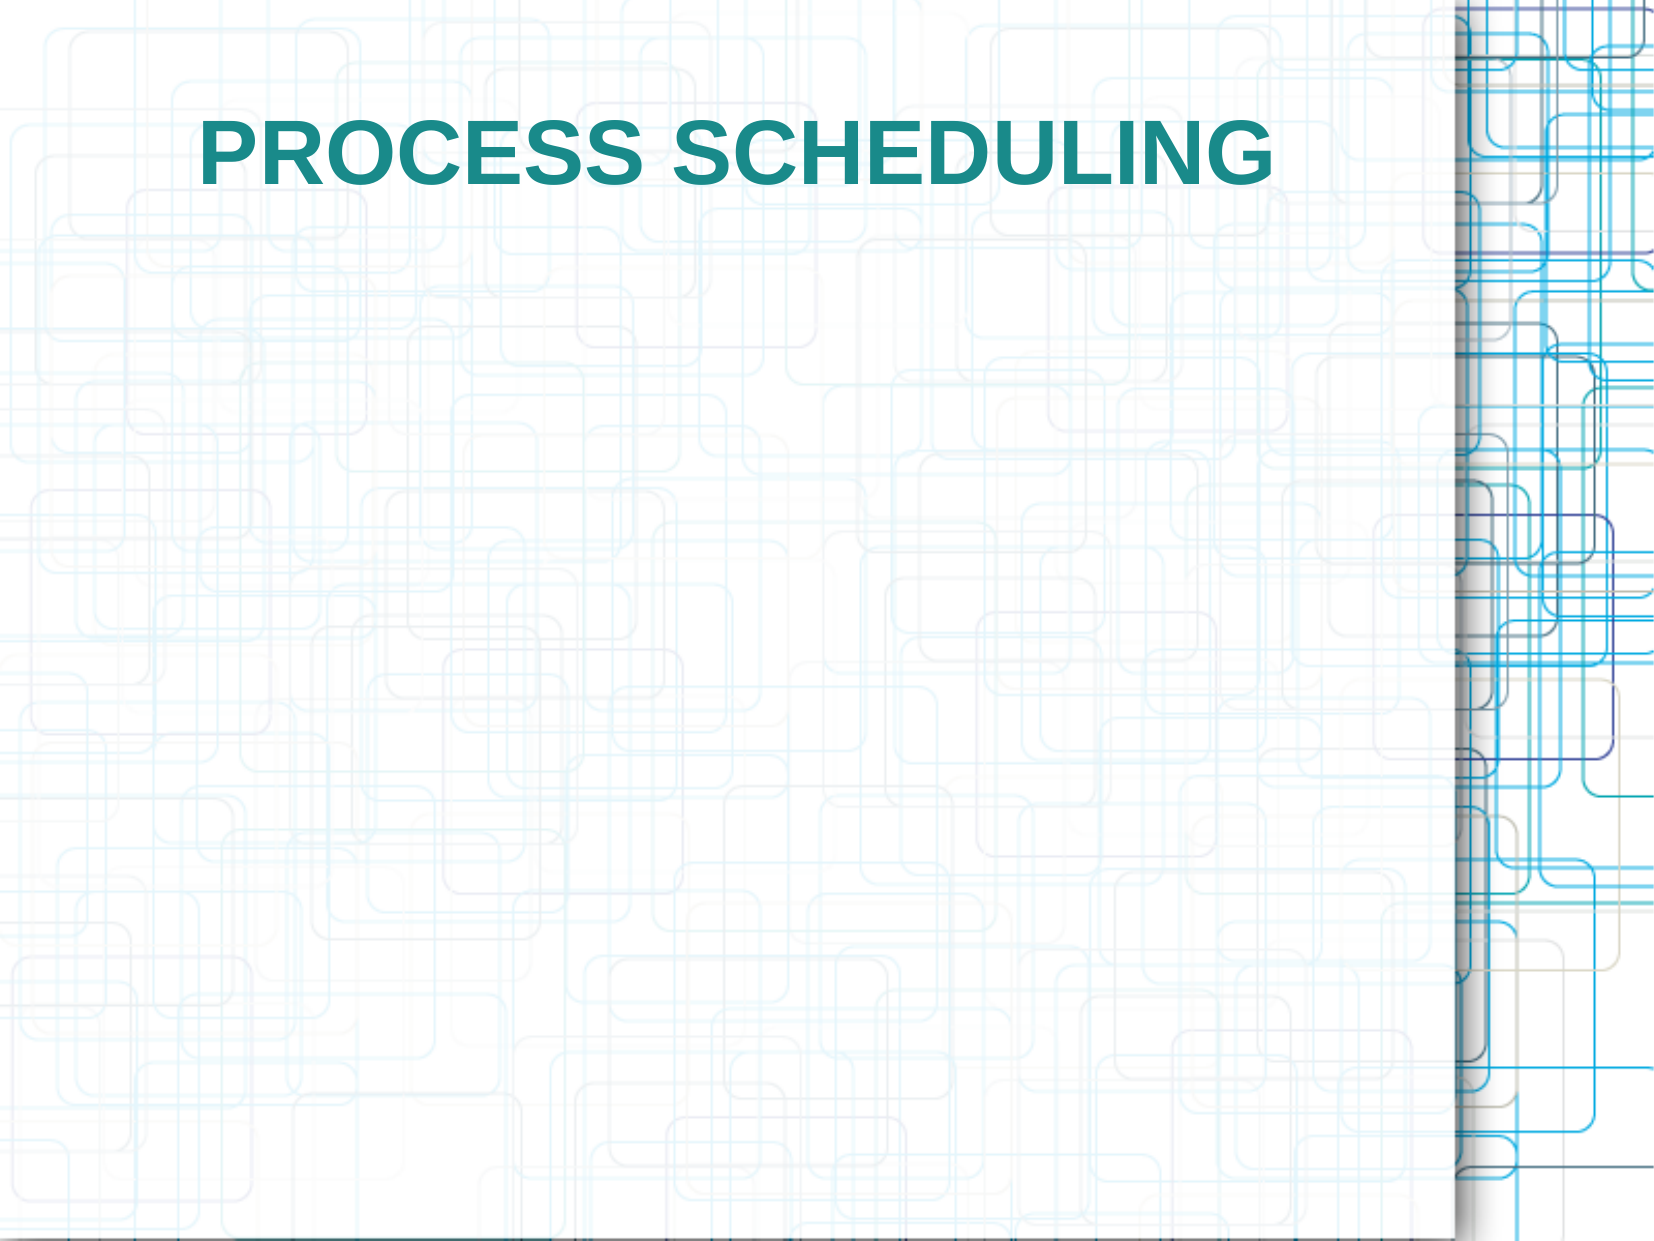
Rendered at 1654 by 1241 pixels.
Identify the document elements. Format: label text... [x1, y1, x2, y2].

title PROCESS SCHEDULING [59, 49, 1418, 257]
picture [0, 0, 1654, 1241]
